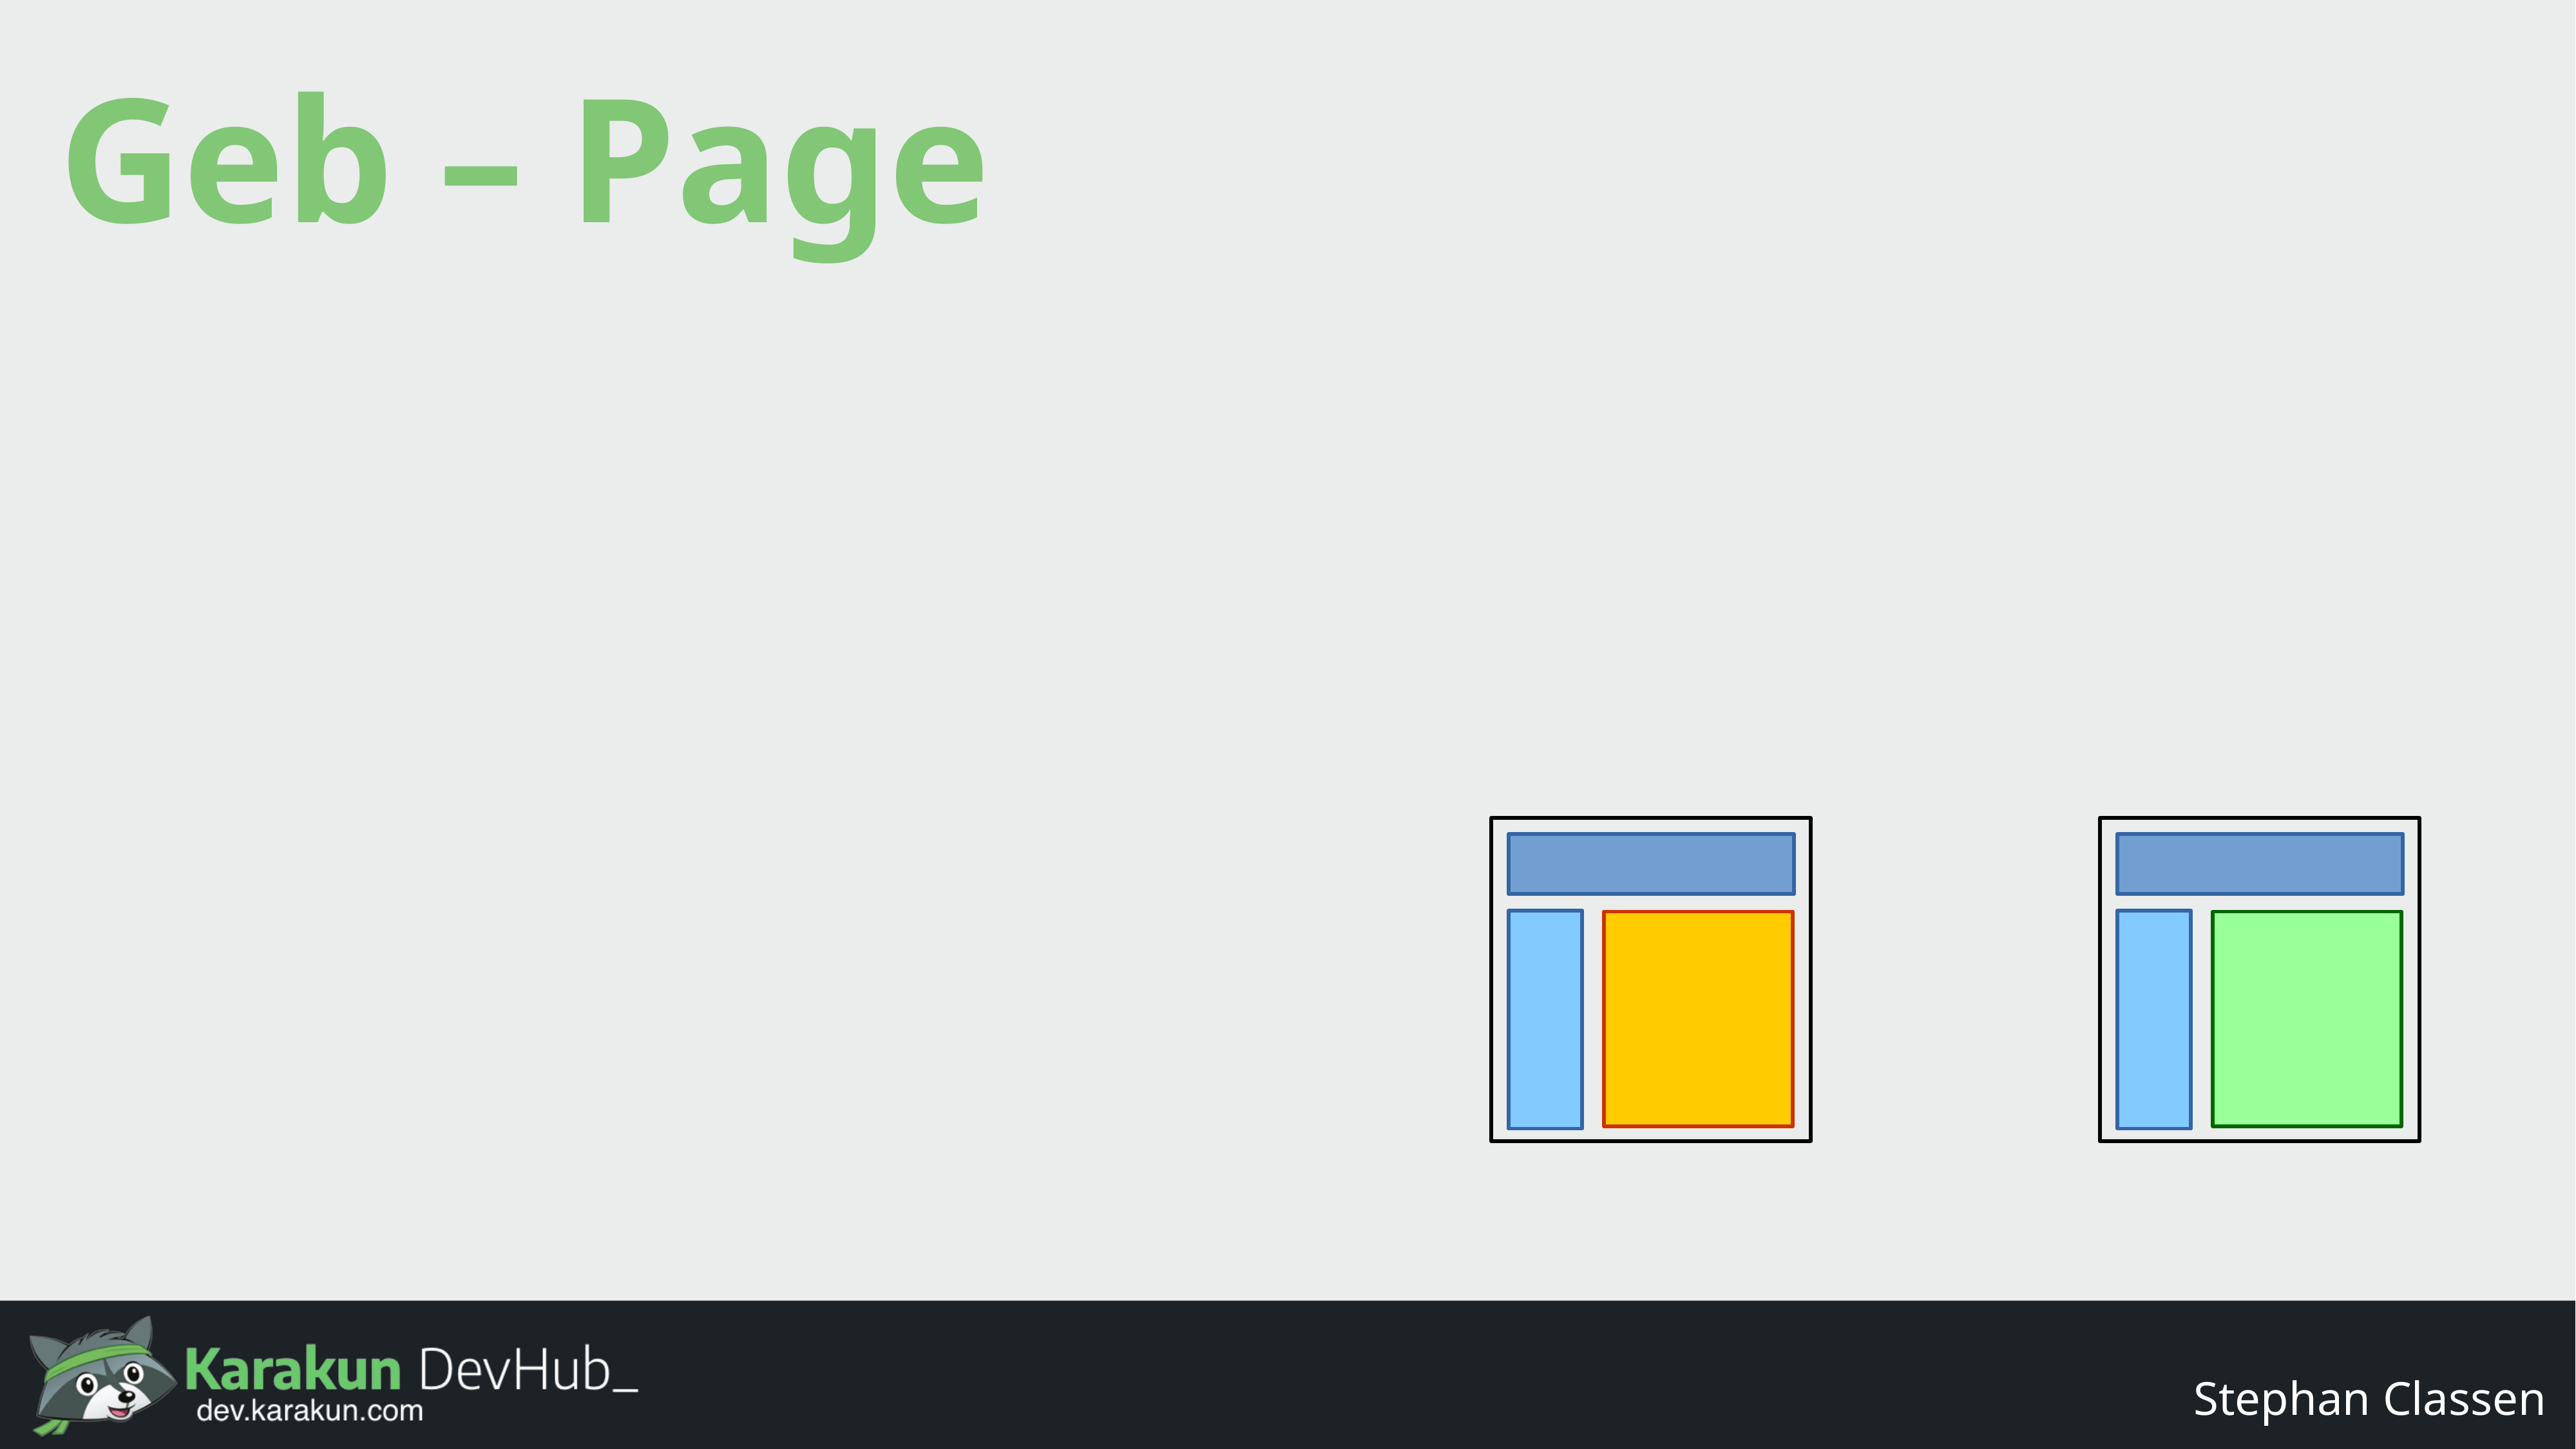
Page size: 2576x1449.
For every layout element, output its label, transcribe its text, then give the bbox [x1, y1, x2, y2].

text_box [1604, 911, 1793, 1126]
text_box Geb – Page [49, 34, 2523, 259]
text_box [2117, 834, 2403, 895]
text_box [2213, 911, 2402, 1126]
text_box [1508, 910, 1583, 1129]
picture [30, 1316, 647, 1437]
text_box [1509, 834, 1795, 895]
text_box [0, 1300, 2575, 1449]
text_box [2117, 910, 2191, 1129]
text_box Stephan Classen [1795, 1361, 2557, 1434]
